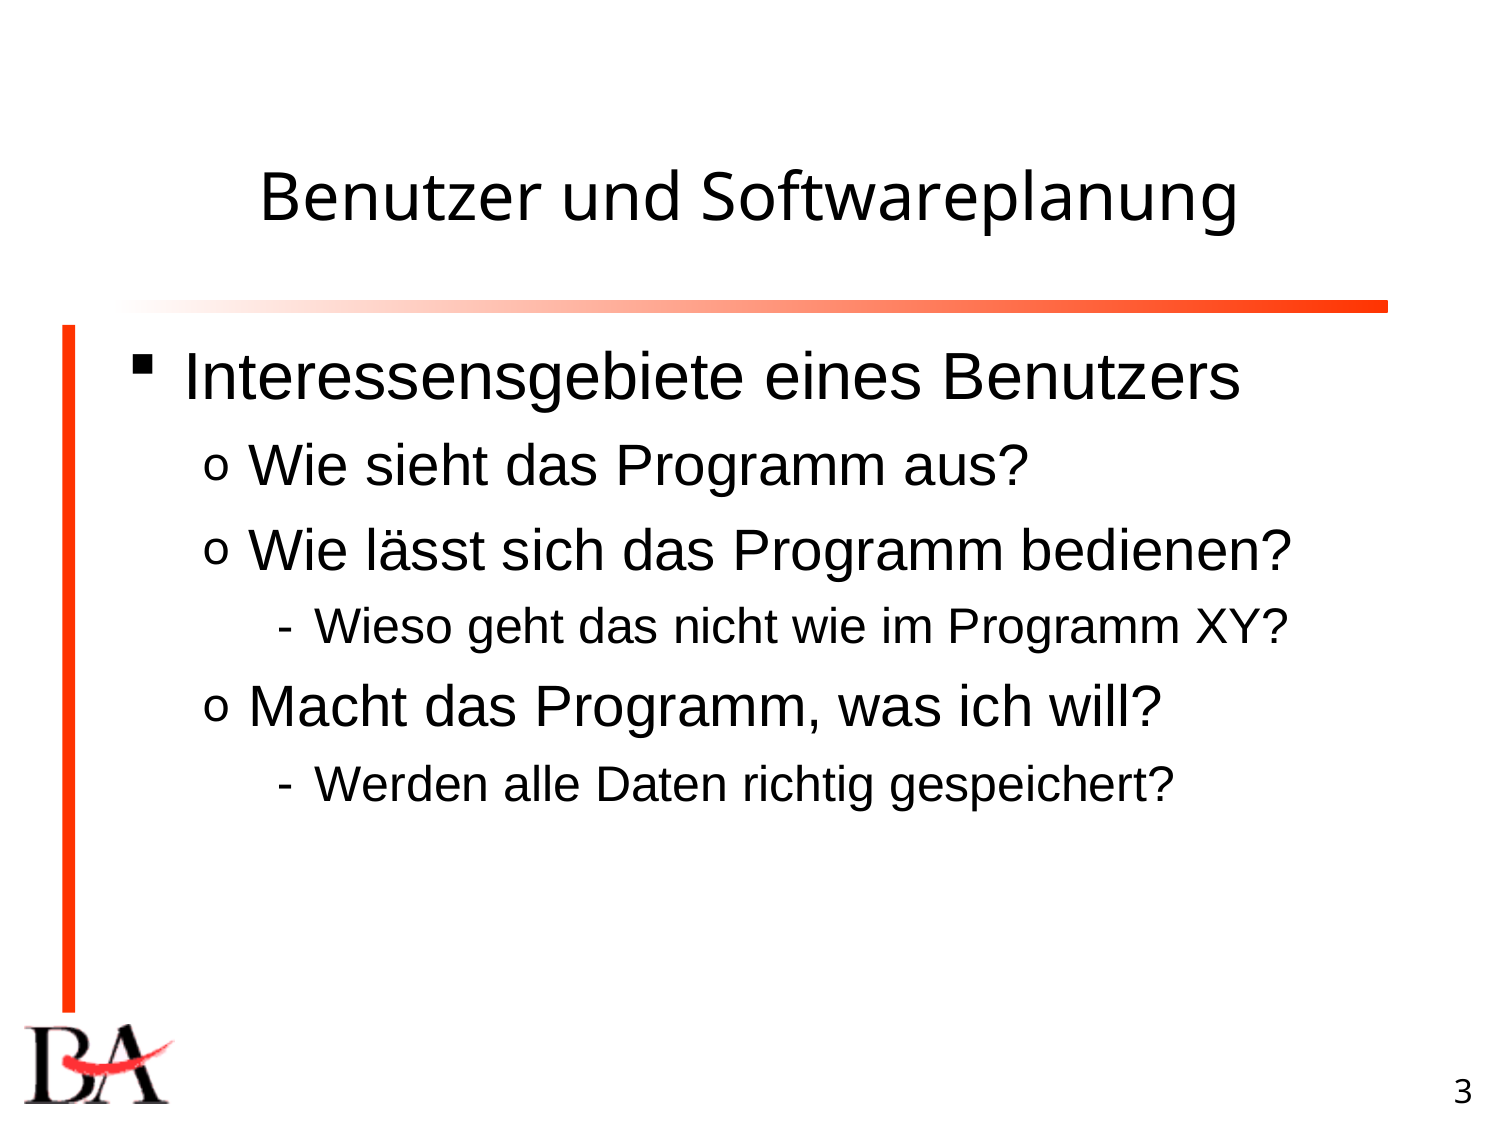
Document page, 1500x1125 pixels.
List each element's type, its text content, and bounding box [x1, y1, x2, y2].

list Interessensgebiete eines Benutzers Wie sieht das Programm aus? Wie lässt sich das Programm bedienen? Wieso geht das nicht wie im Programm XY? Macht das Programm, was ich will? Werden alle Daten richtig gespeichert? [112, 324, 1388, 1051]
picture [24, 1024, 175, 1104]
title Benutzer und Softwareplanung [112, 96, 1388, 292]
